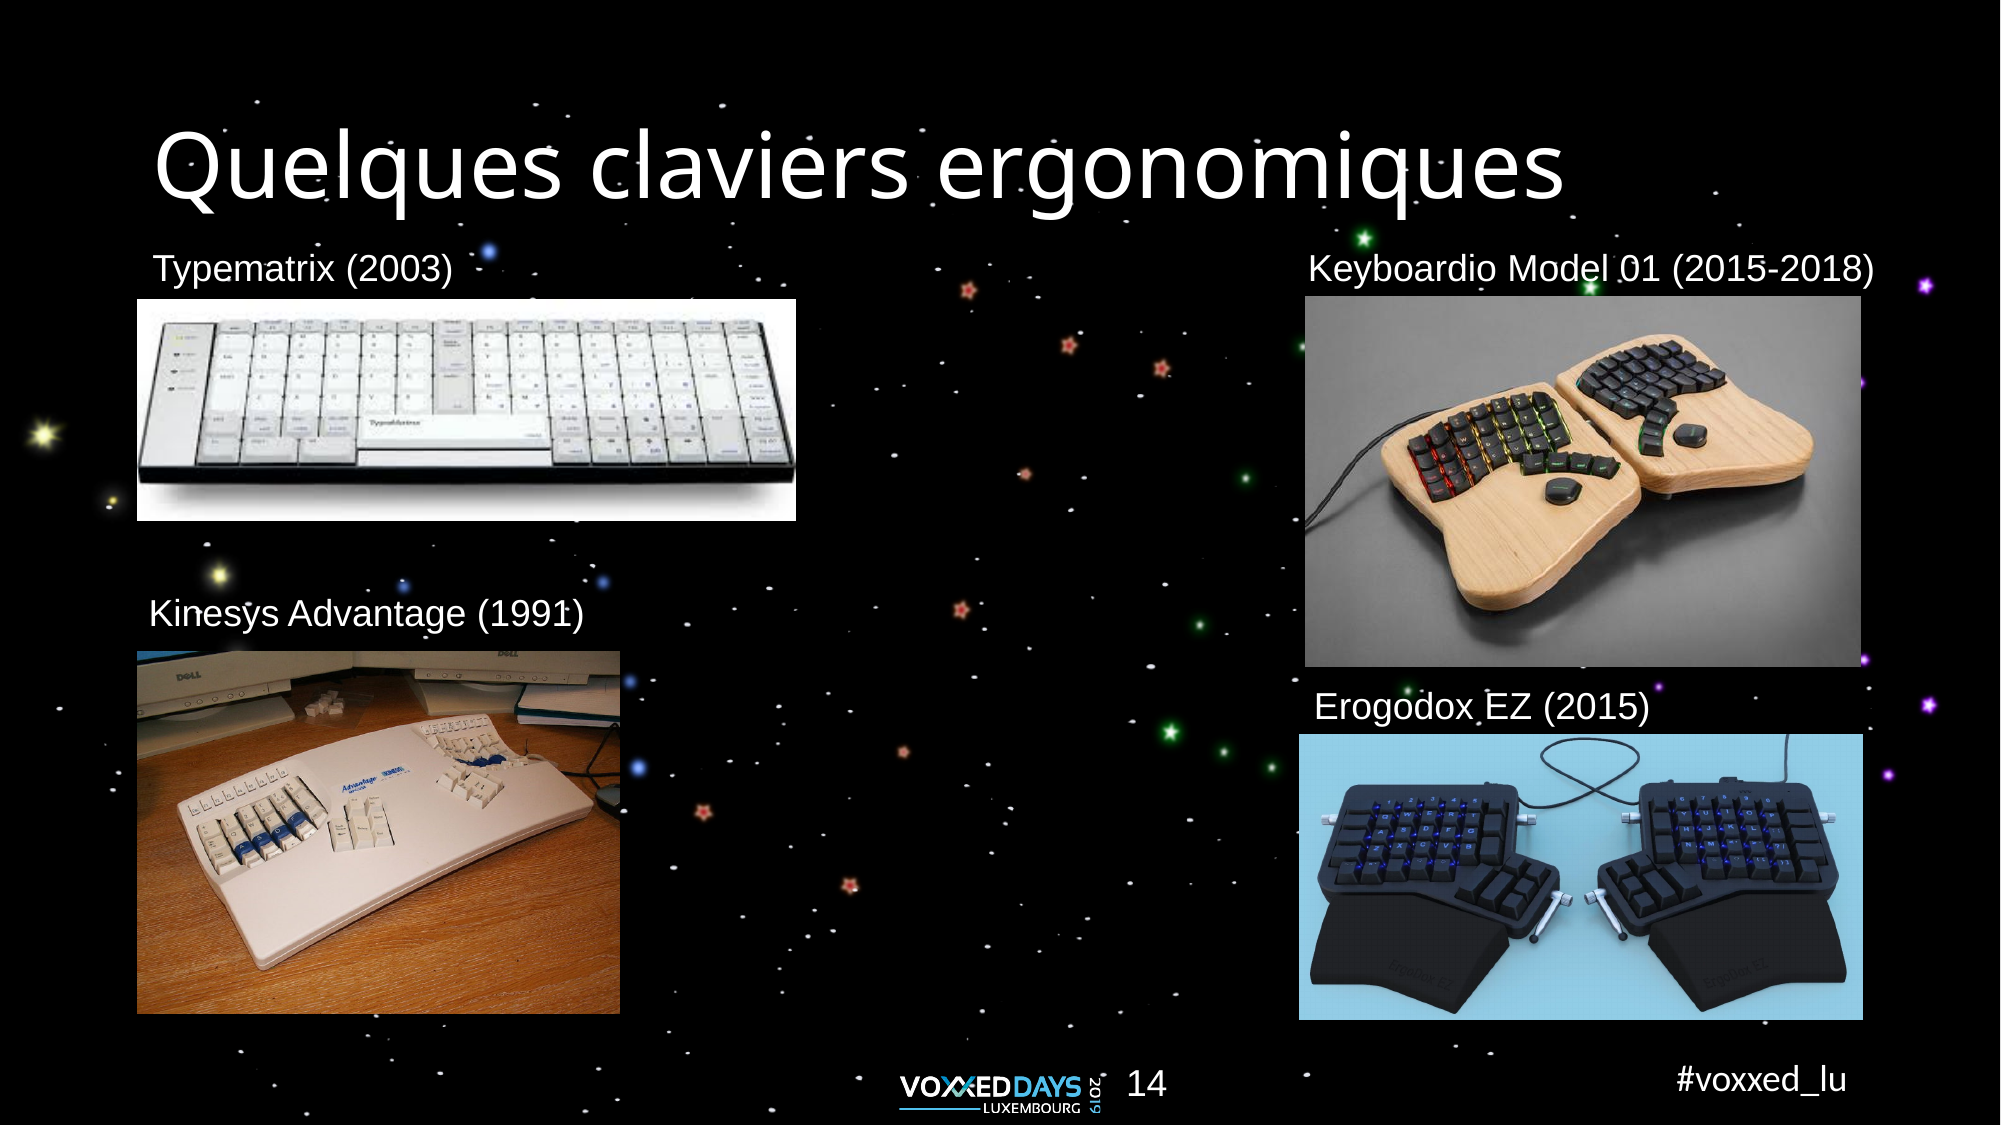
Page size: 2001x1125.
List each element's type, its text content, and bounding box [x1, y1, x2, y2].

text_box <number> [1111, 1054, 1741, 1125]
text_box Erogodox EZ (2015) [1299, 678, 1666, 736]
text_box Kinesys Advantage (1991) [133, 585, 601, 642]
picture [0, 0, 2001, 1125]
text_box Typematrix (2003) [137, 239, 571, 339]
title Quelques claviers ergonomiques [137, 59, 1863, 278]
text_box Keyboardio Model 01 (2015-2018) [1293, 239, 1891, 297]
